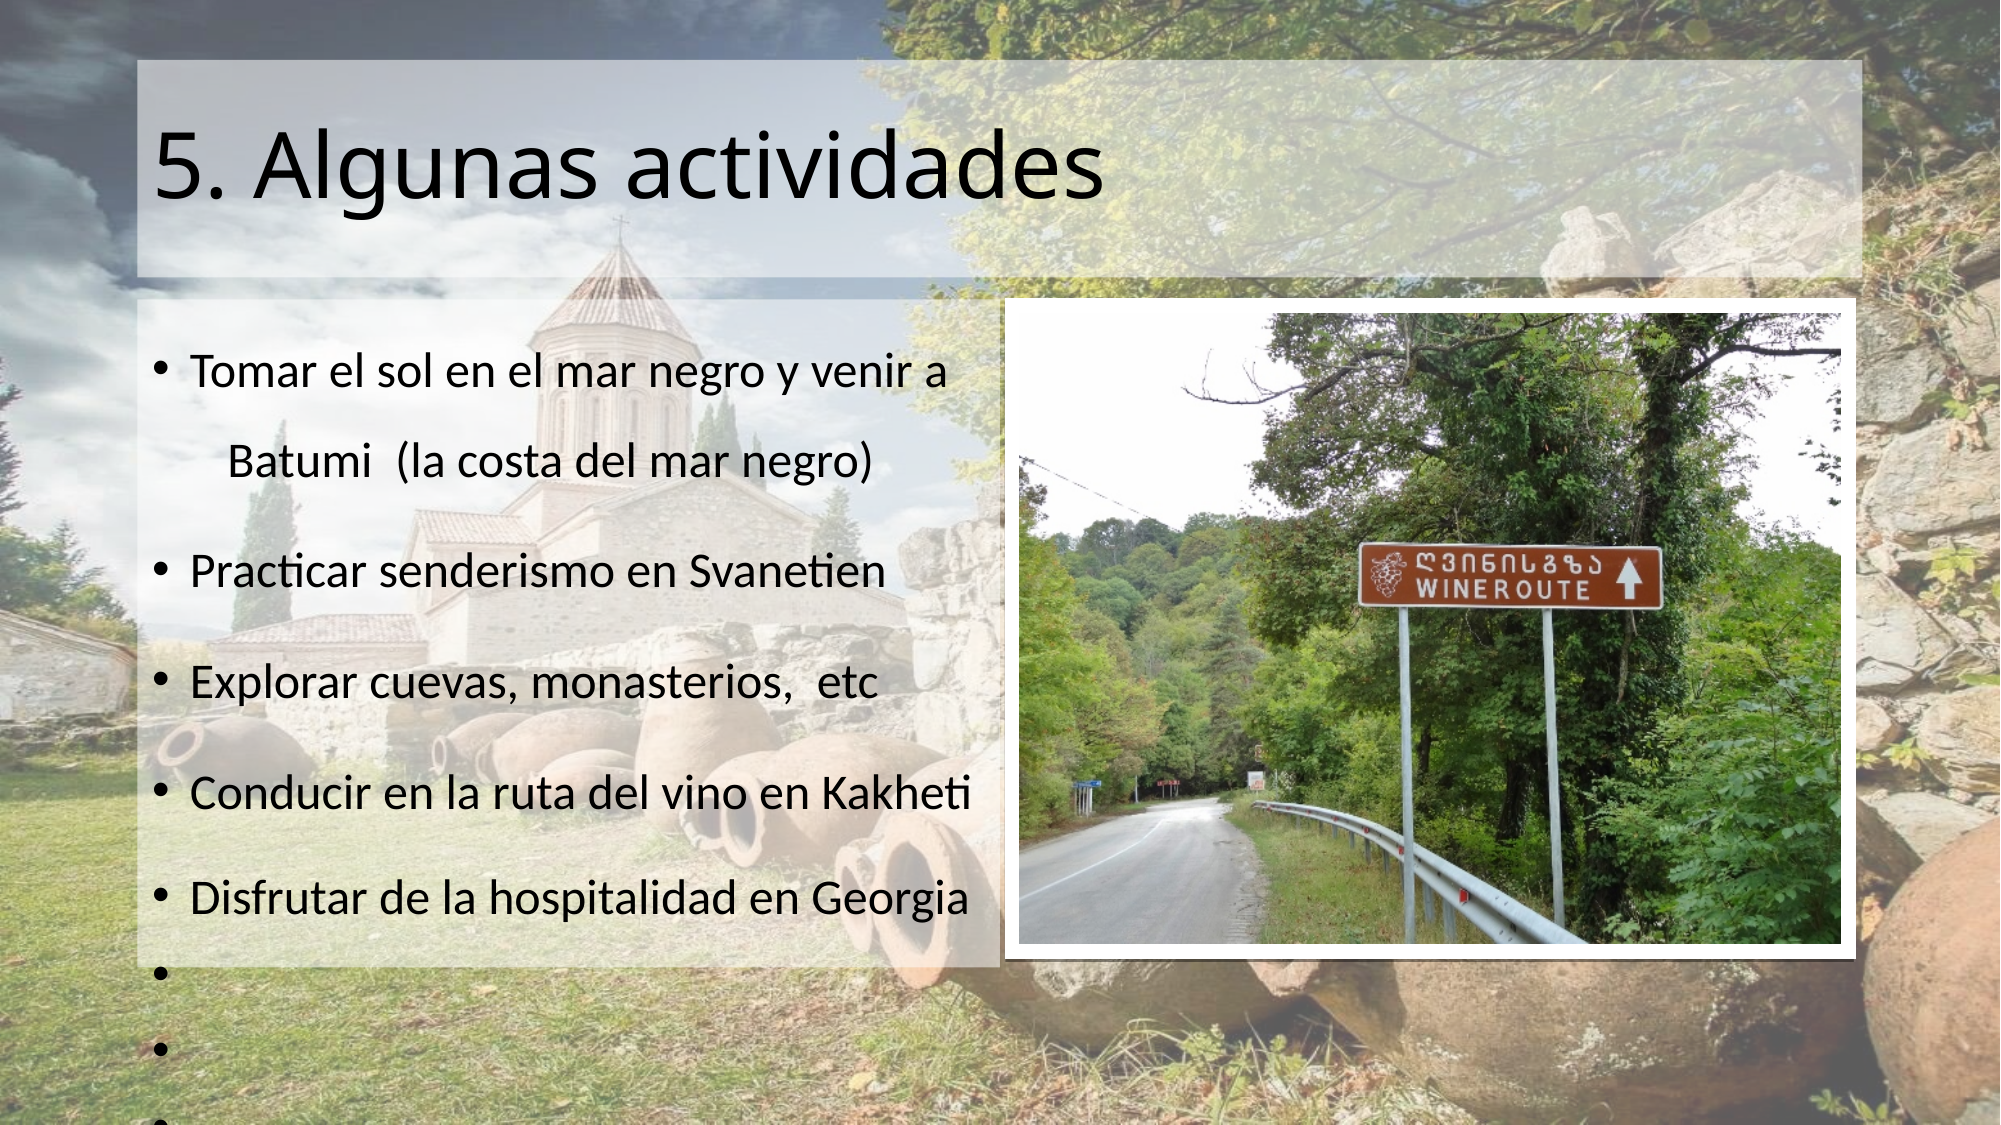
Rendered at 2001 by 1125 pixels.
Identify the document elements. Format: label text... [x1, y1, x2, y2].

picture [1019, 312, 1841, 944]
list Tomar el sol en el mar negro y venir a Batumi (la costa del mar negro) Practicar senderismo en Svanetien Explorar cuevas, monasterios, etc Conducir en la ruta del vino en Kakheti Disfrutar de la hospitalidad en Georgia [137, 299, 1000, 968]
title 5. Algunas actividades [137, 59, 1863, 278]
